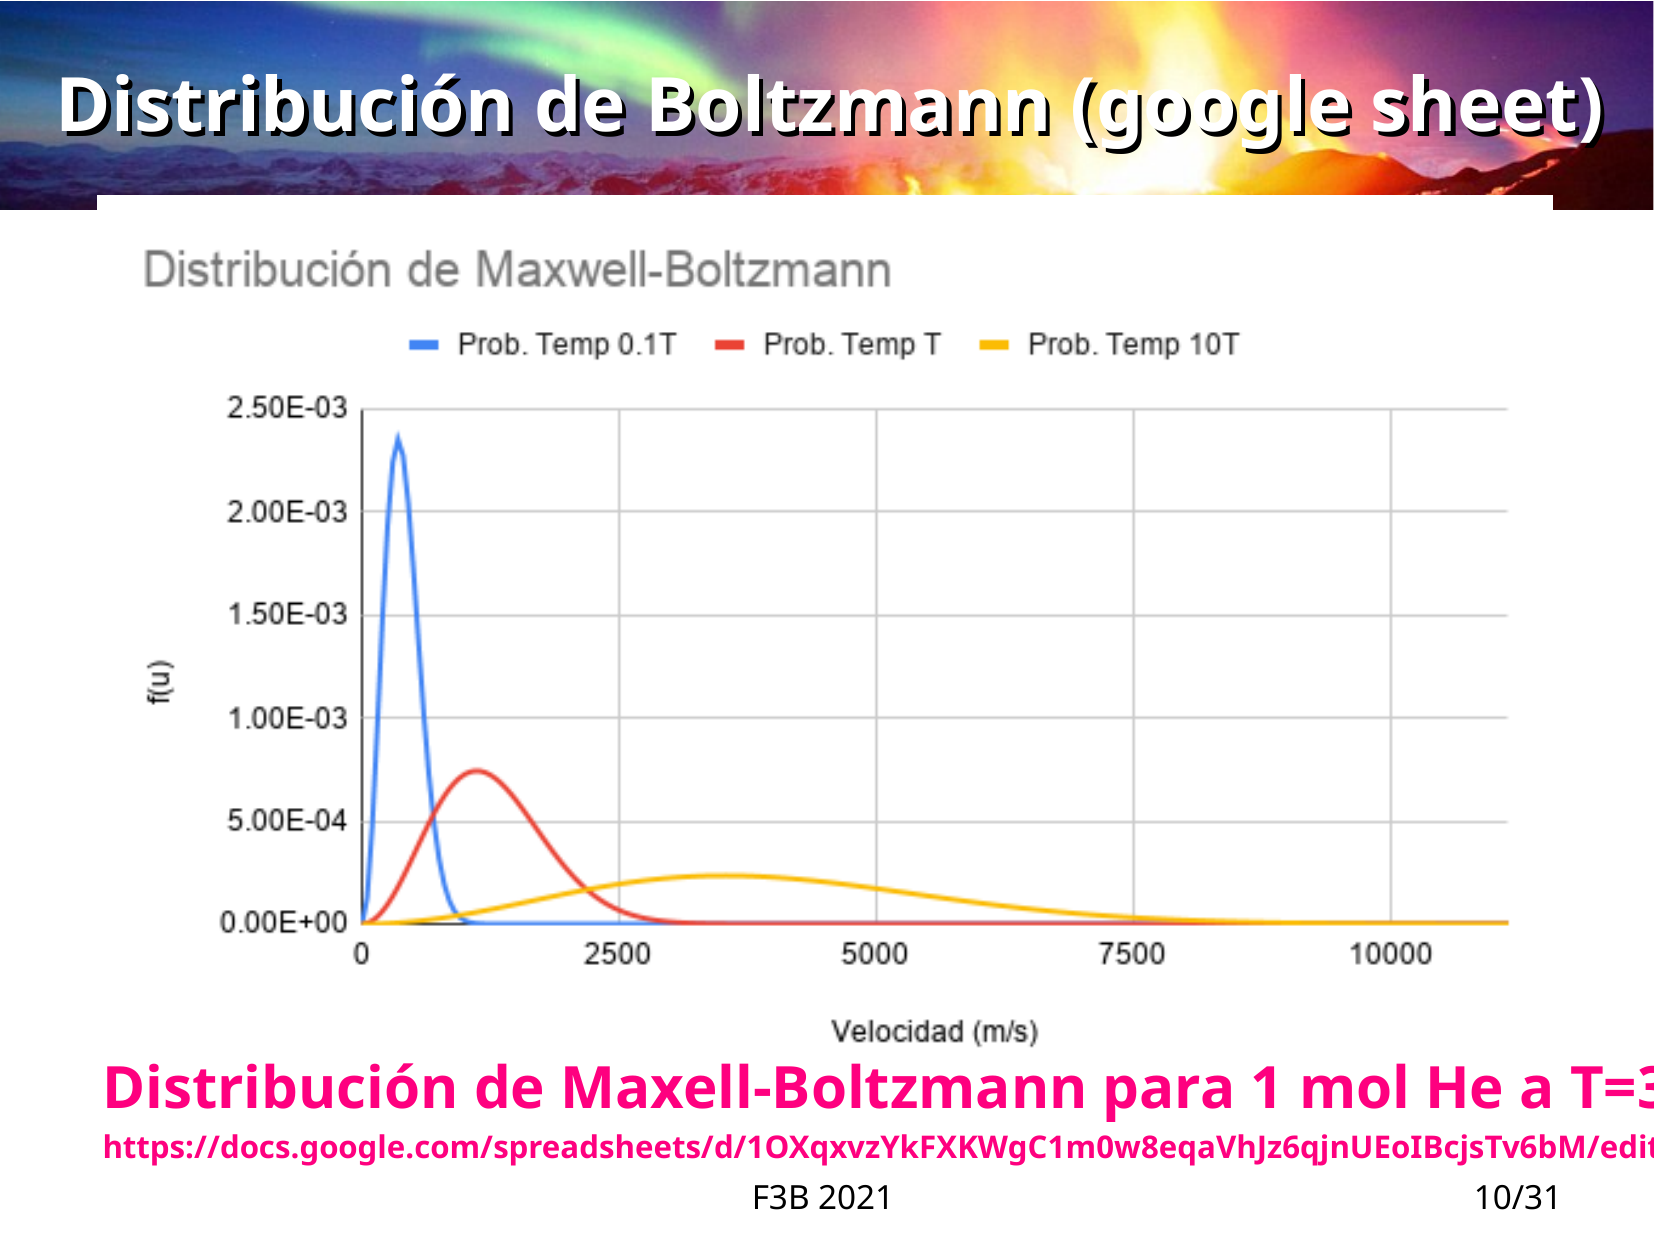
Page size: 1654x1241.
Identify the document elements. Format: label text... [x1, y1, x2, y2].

title Distribución de Boltzmann (google sheet) [45, 15, 1606, 191]
picture [0, 1, 1654, 1038]
text_box Distribución de Maxell-Boltzmann para 1 mol He a T=300K https://docs.google.com/spreadsheets/d/1OXqxvzYkFXKWgC1m0w8eqaVhJz6qjnUEoIBcjsTv6bM/edit#gid=0 [87, 1038, 1614, 1163]
